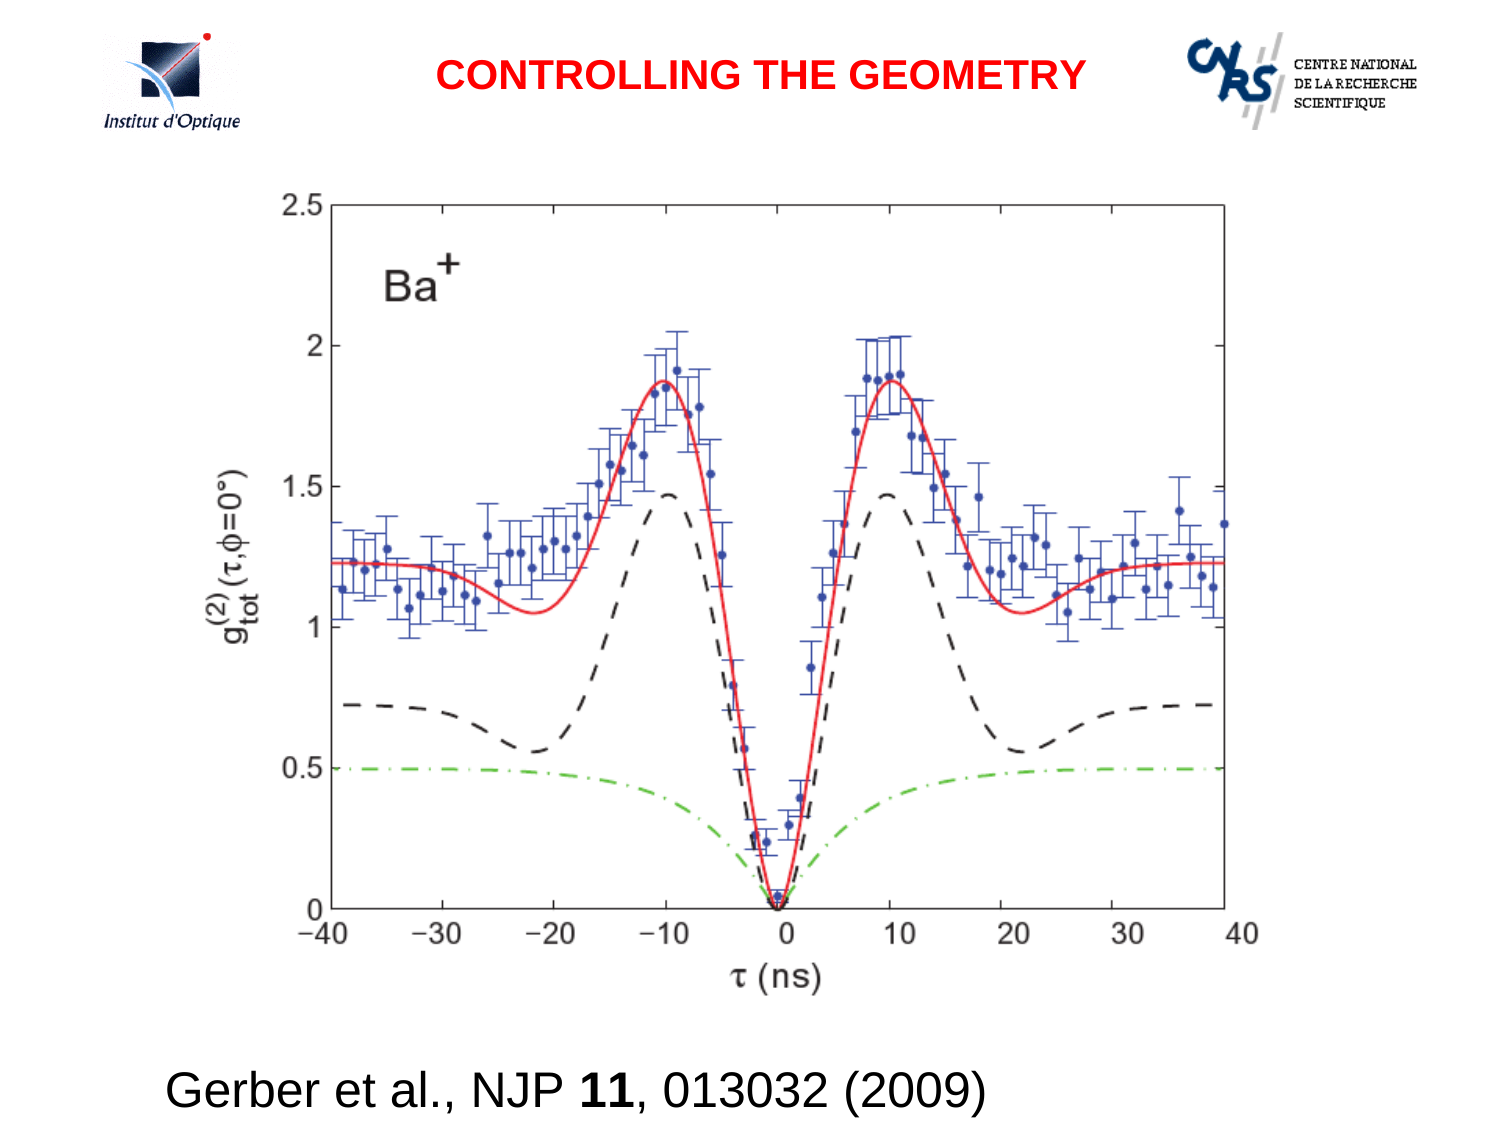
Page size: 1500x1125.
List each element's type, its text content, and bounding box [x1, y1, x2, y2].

picture [101, 30, 243, 132]
text_box CONTROLLING THE GEOMETRY [420, 40, 1103, 106]
picture [1187, 32, 1422, 130]
text_box Gerber et al., NJP 11, 013032 (2009) [150, 1050, 1003, 1125]
picture [173, 167, 1313, 1013]
